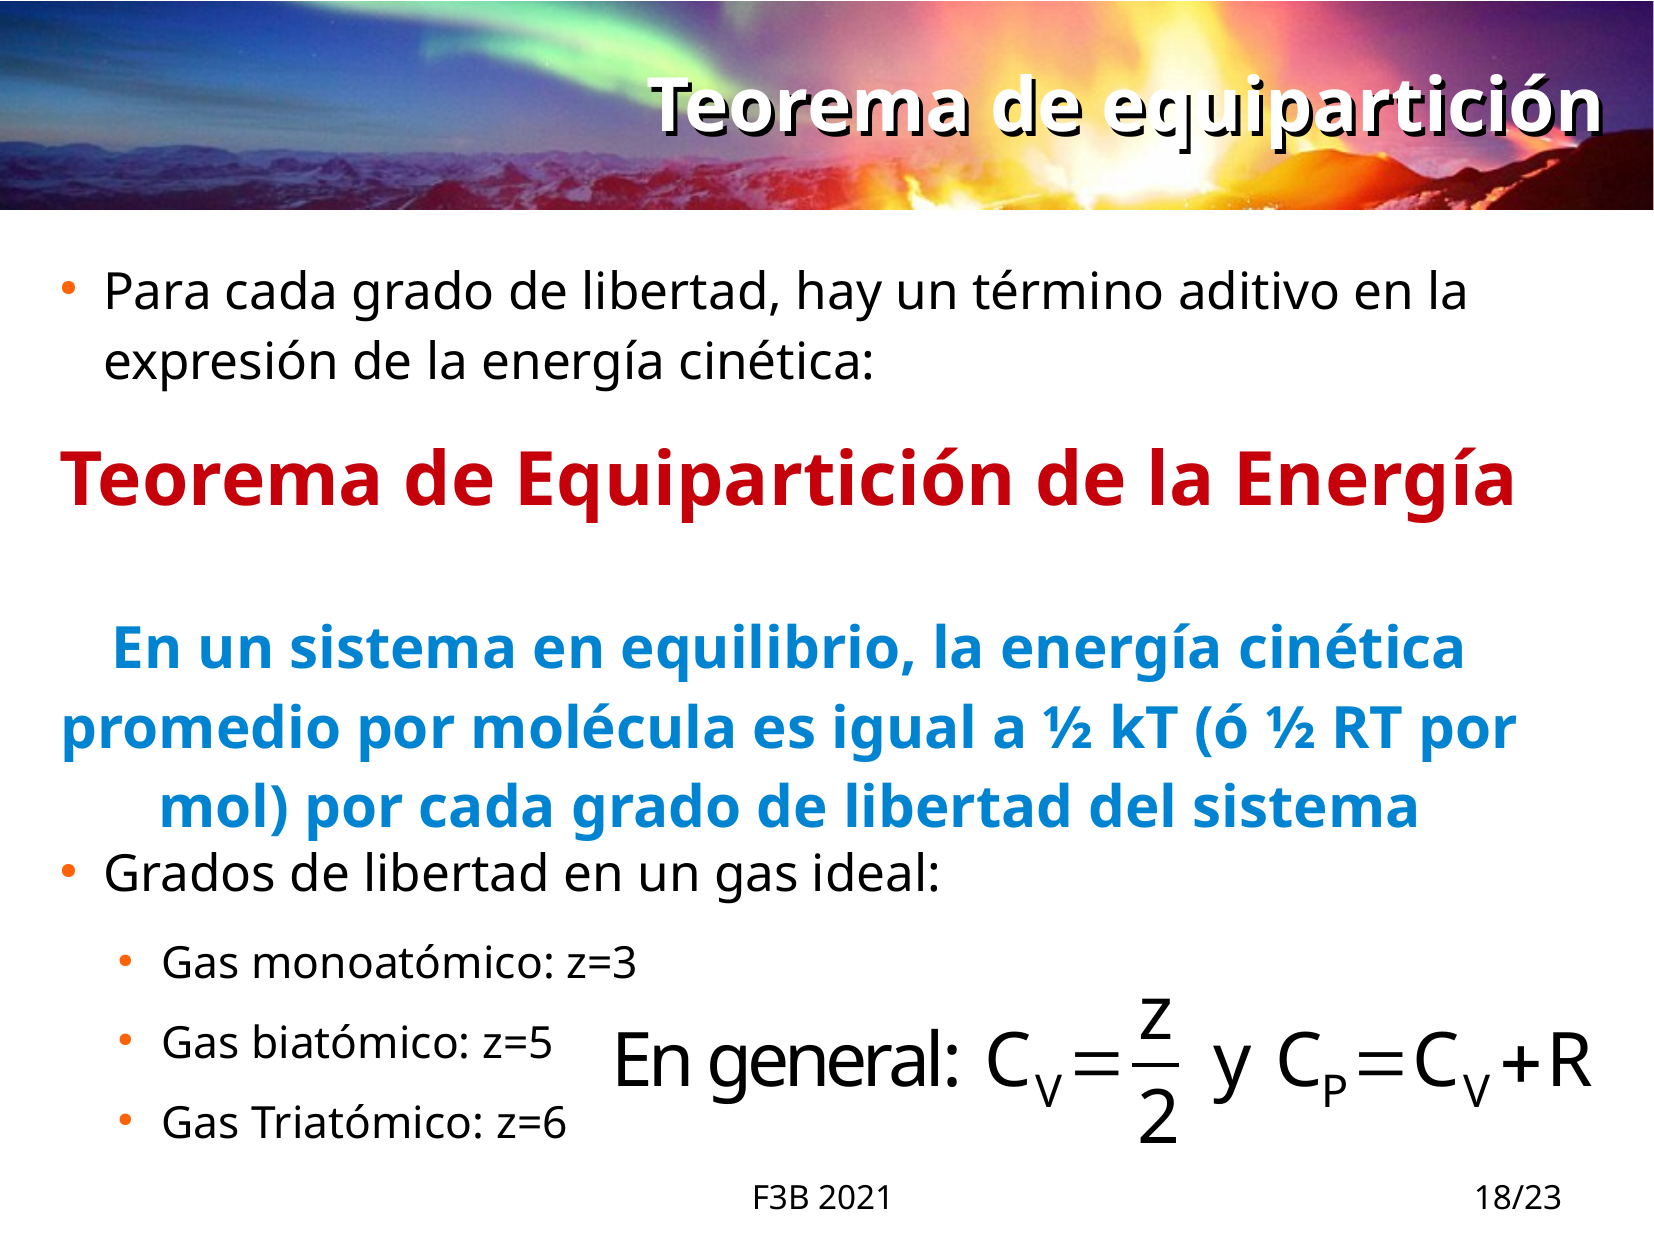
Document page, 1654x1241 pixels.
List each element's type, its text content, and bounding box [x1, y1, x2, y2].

text_box Teorema de Equipartición de la Energía En un sistema en equilibrio, la energía cinética promedio por molécula es igual a ½ kT (ó ½ RT por mol) por cada grado de libertad del sistema [45, 417, 1644, 808]
list Para cada grado de libertad, hay un término aditivo en la expresión de la energía cinética: Grados de libertad en un gas ideal: Gas monoatómico: z=3 Gas biatómico: z=5 Gas Triatómico: z=6 [45, 808, 1606, 1156]
title Teorema de equipartición [45, 15, 1606, 191]
list Para cada grado de libertad, hay un término aditivo en la expresión de la energía cinética: Grados de libertad en un gas ideal: Gas monoatómico: z=3 Gas biatómico: z=5 Gas Triatómico: z=6 [45, 255, 1606, 417]
chart [605, 967, 1601, 1162]
picture [0, 1, 1654, 210]
